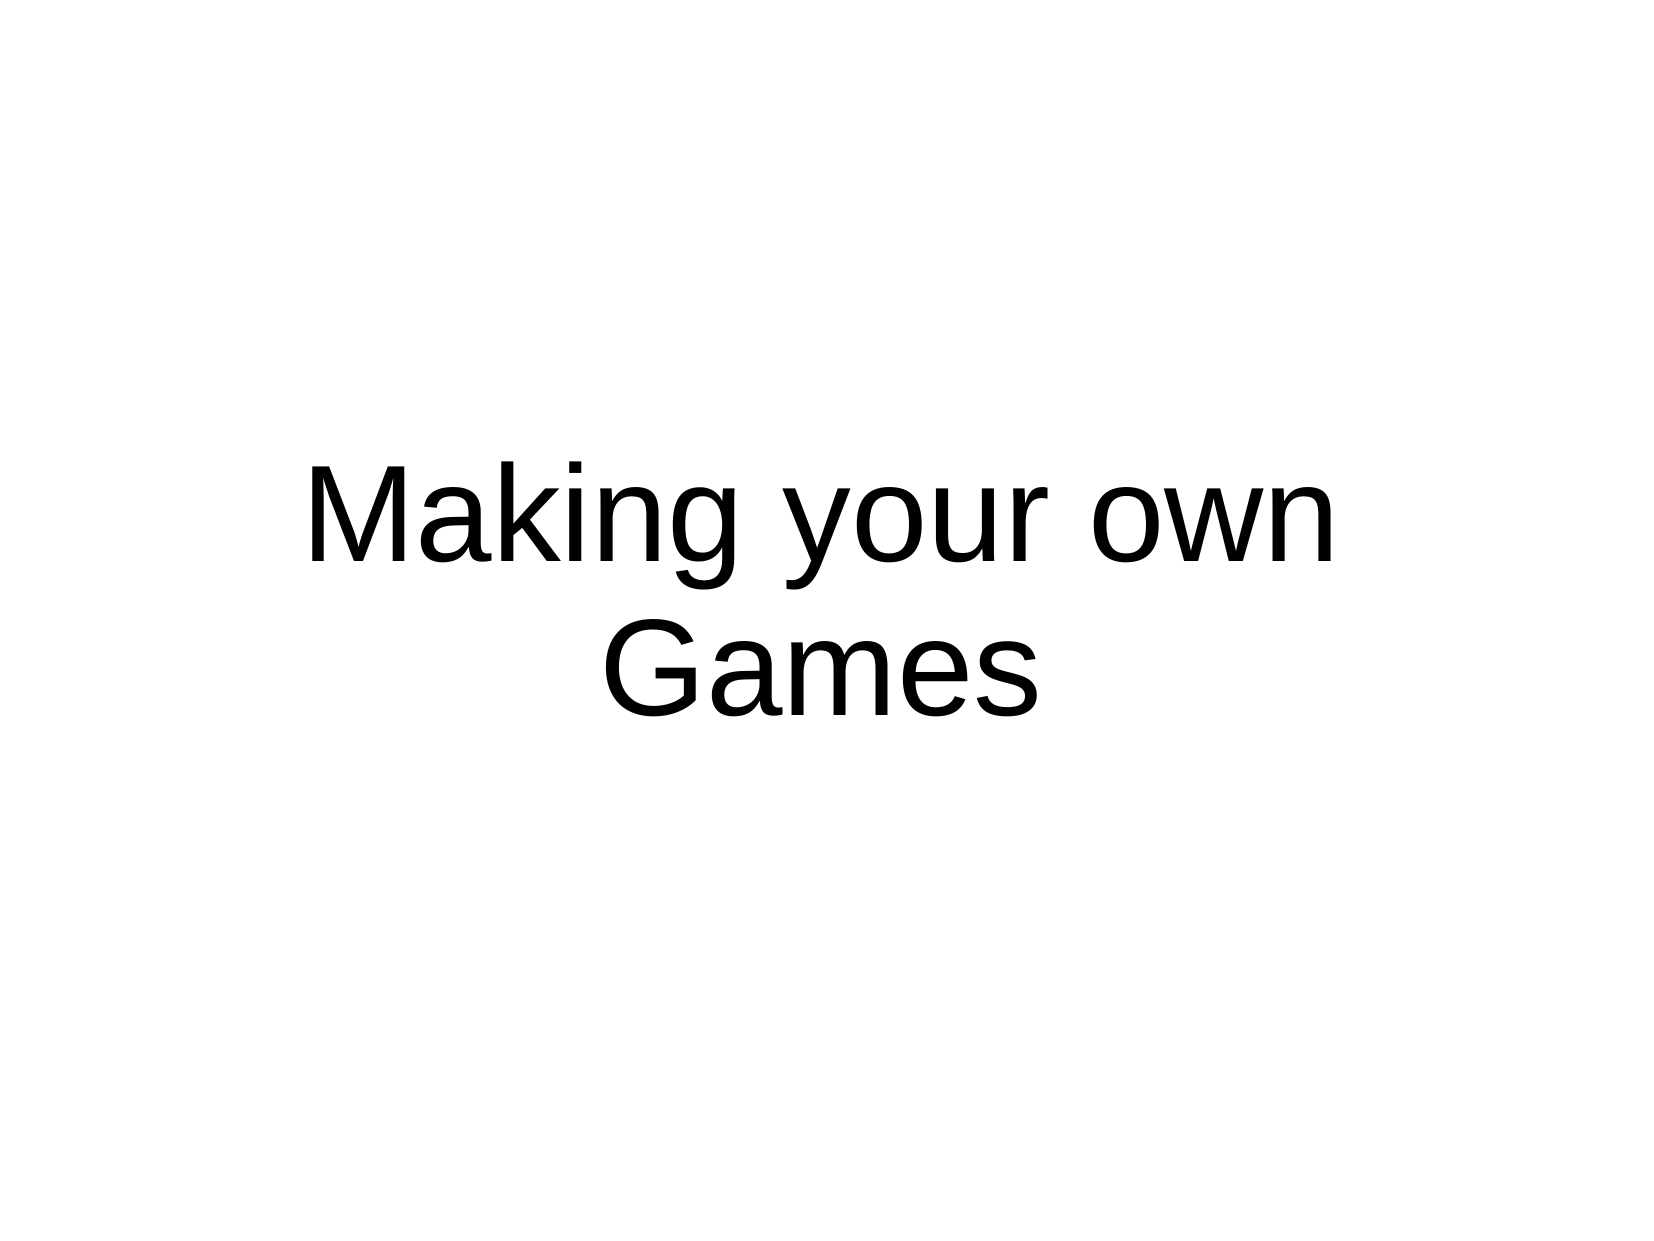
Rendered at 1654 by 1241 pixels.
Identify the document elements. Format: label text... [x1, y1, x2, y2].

title Making your own Games [76, 437, 1565, 745]
